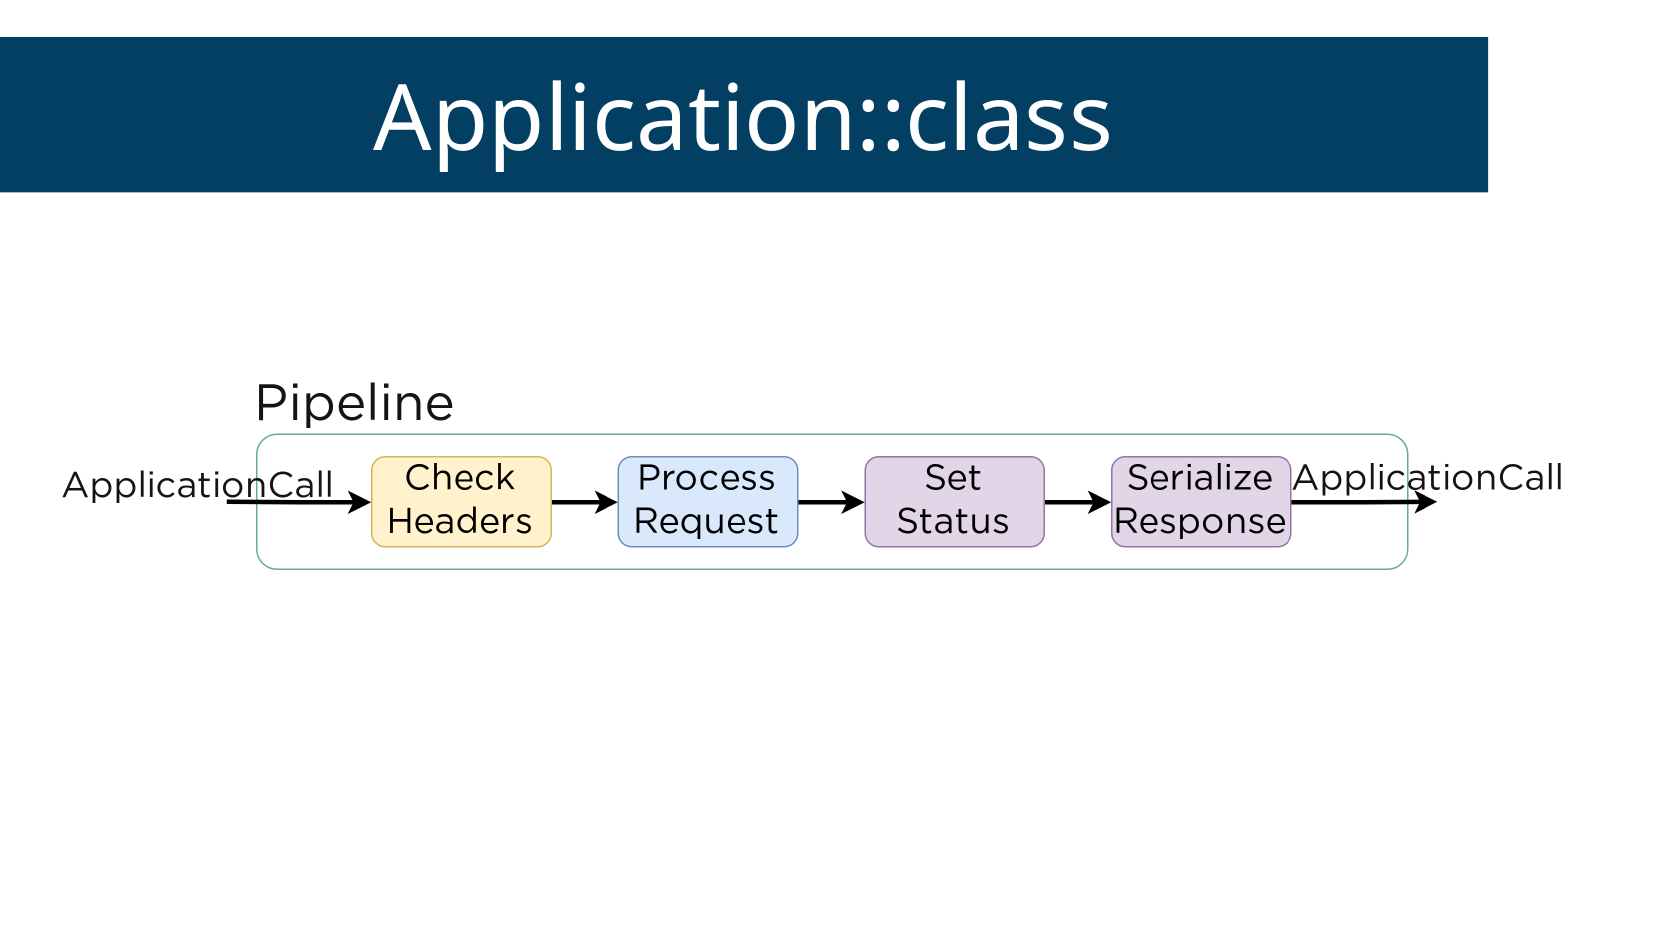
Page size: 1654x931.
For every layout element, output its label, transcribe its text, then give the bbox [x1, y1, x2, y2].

title Application::class [0, 37, 1489, 193]
picture [60, 375, 1562, 571]
